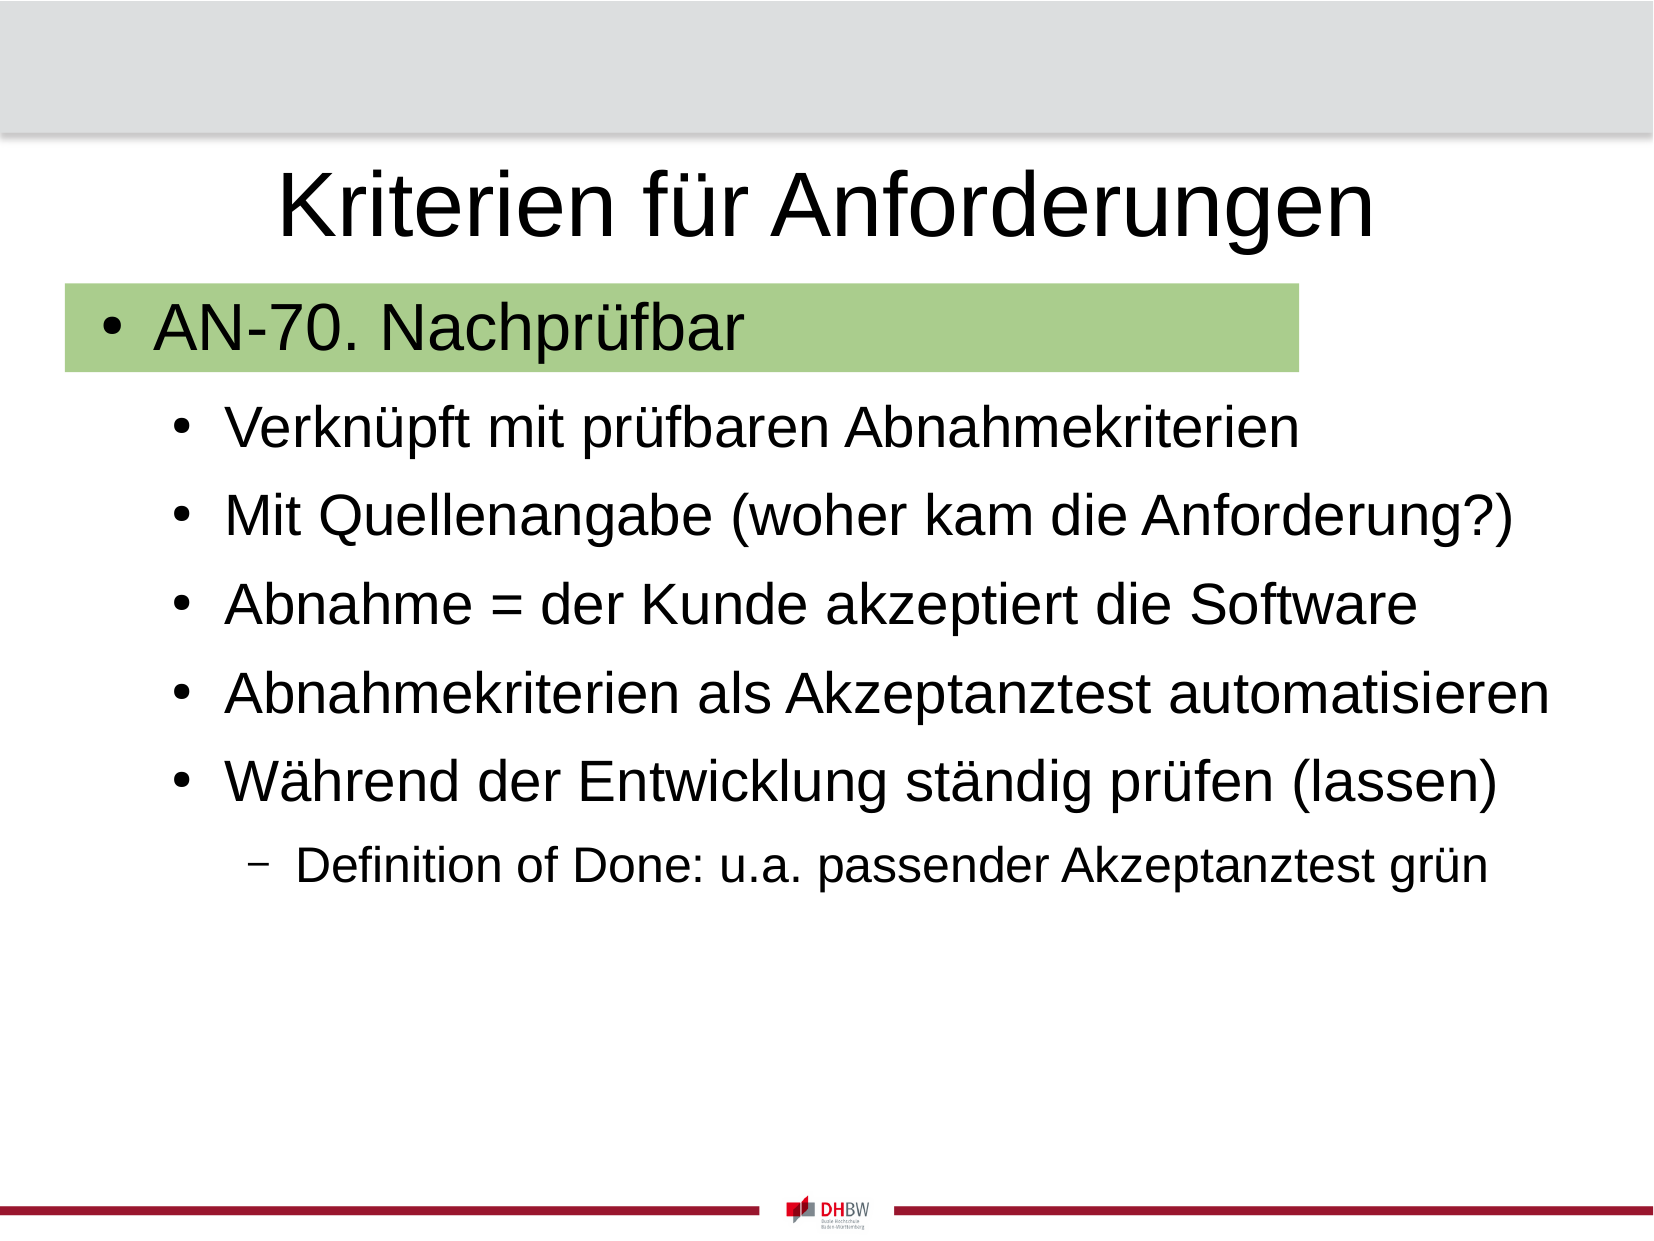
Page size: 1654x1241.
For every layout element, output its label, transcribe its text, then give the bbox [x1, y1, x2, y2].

text_box [64, 283, 1300, 373]
title Kriterien für Anforderungen [82, 147, 1571, 257]
picture [0, 1, 1654, 1237]
list AN-70. Nachprüfbar Verknüpft mit prüfbaren Abnahmekriterien Mit Quellenangabe (woher kam die Anforderung?) Abnahme = der Kunde akzeptiert die Software Abnahmekriterien als Akzeptanztest automatisieren Während der Entwicklung ständig prüfen (lassen) Definition of Done: u.a. passender Akzeptanztest grün [82, 290, 1571, 1010]
